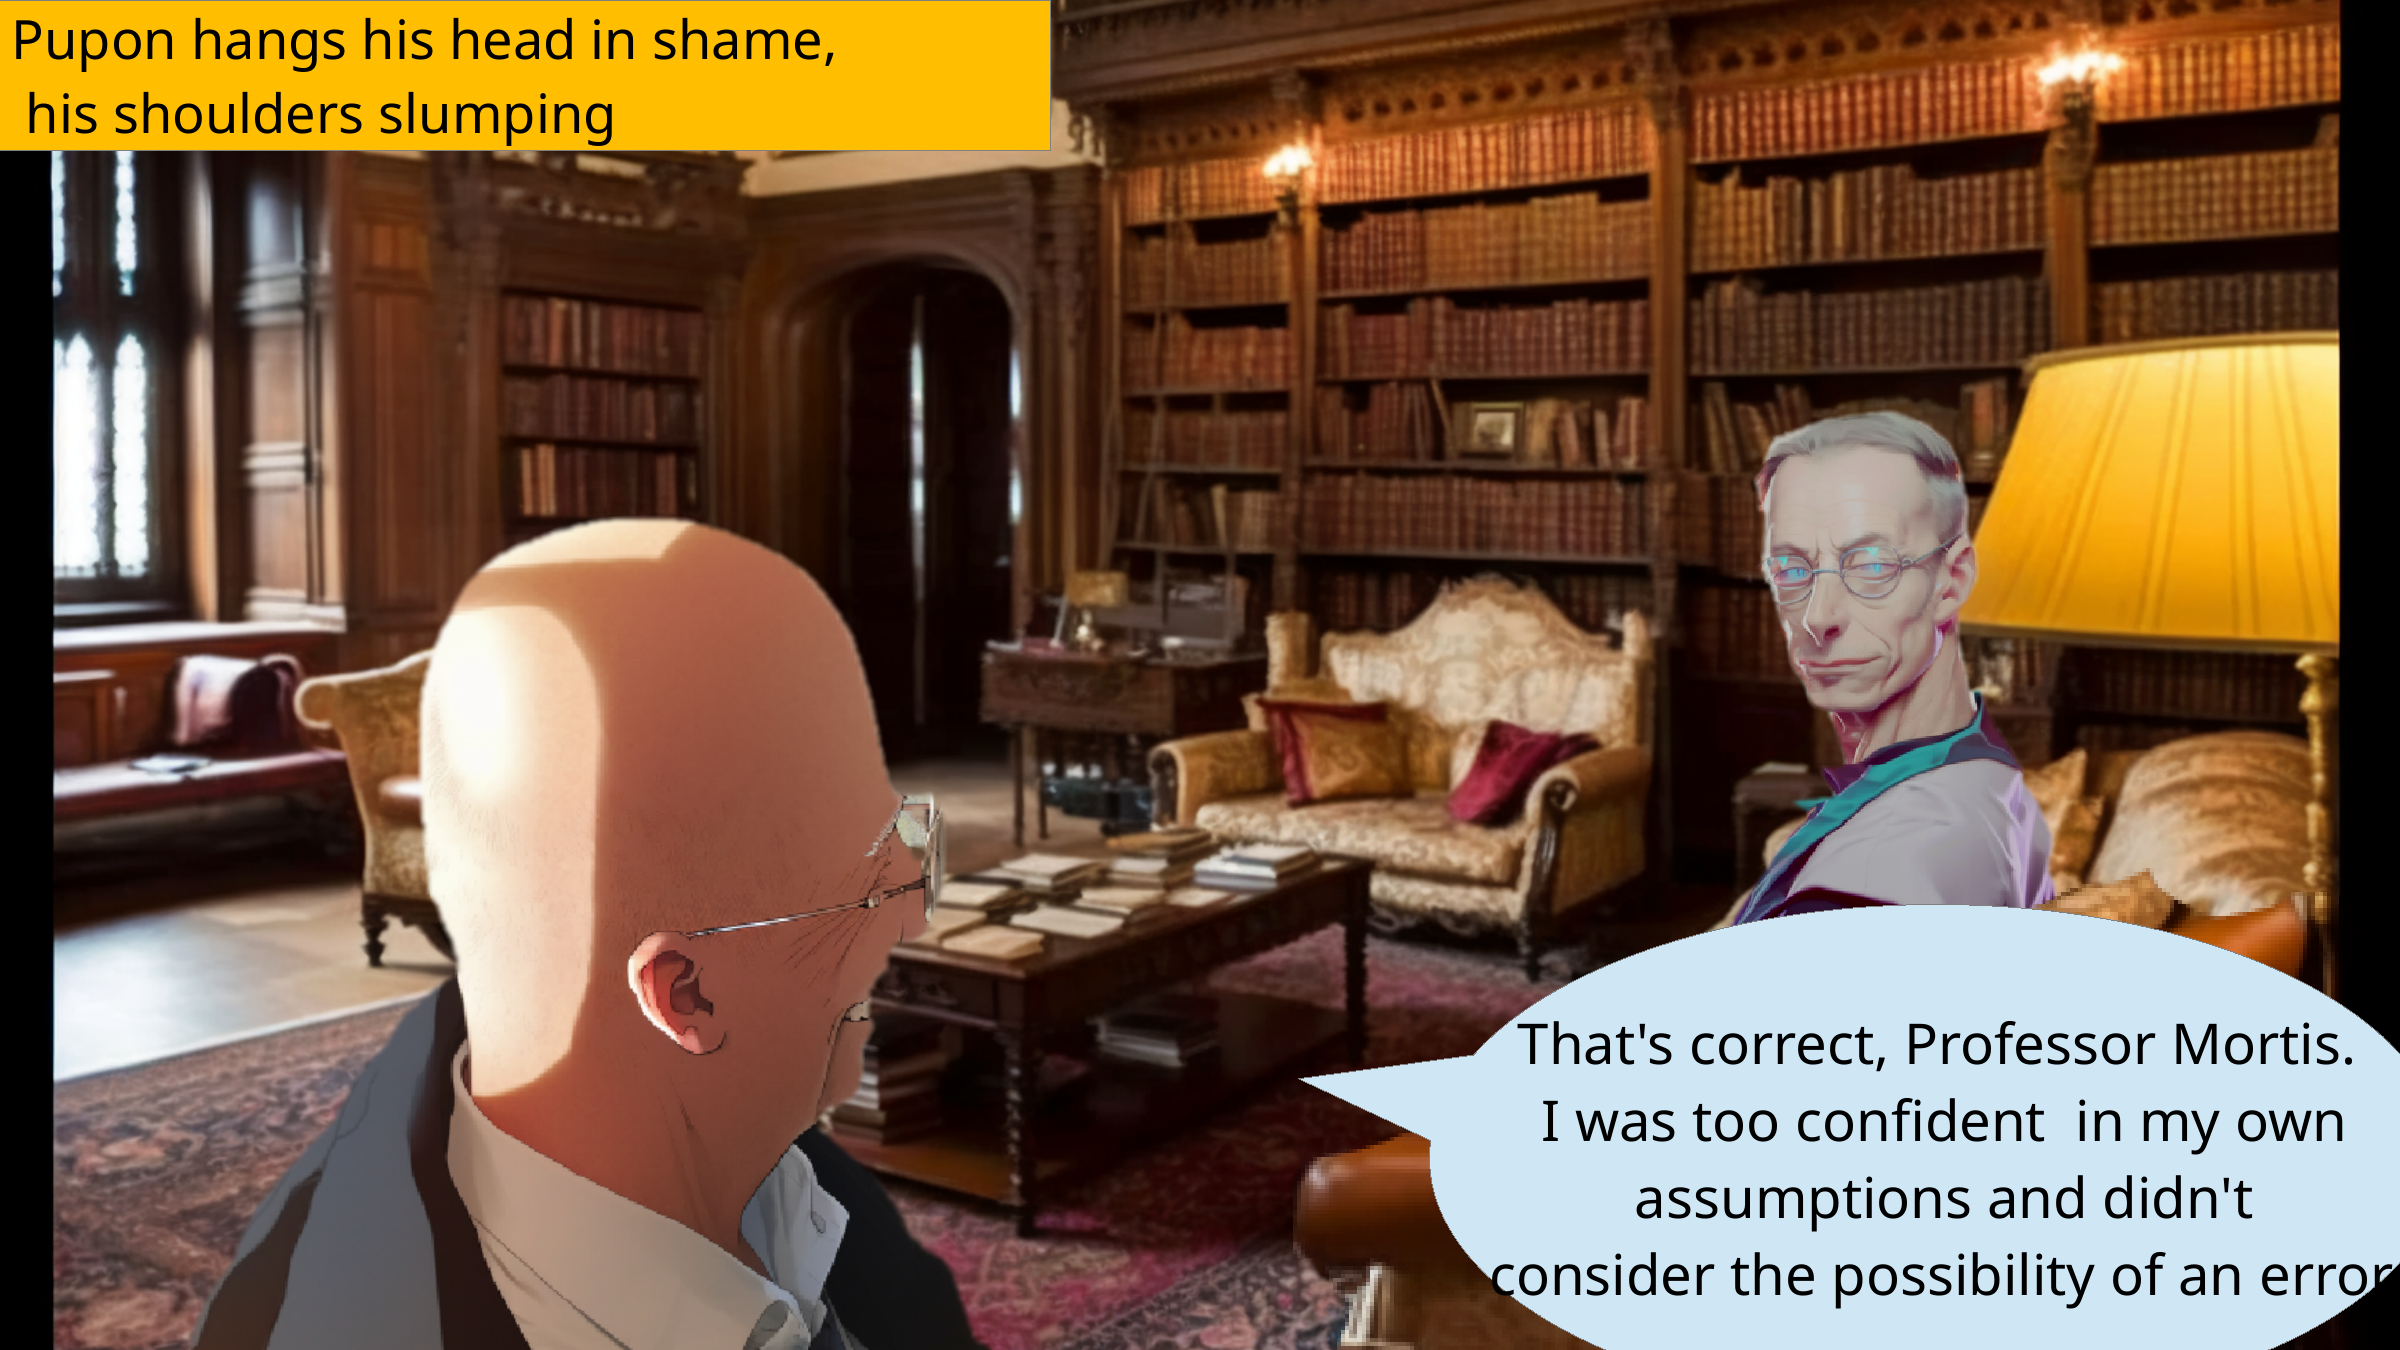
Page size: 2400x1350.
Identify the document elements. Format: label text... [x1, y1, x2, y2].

picture [0, 0, 2400, 1350]
text_box That's correct, Professor Mortis. I was too confident in my own assumptions and didn't consider the possibility of an error. [1298, 904, 2400, 1350]
text_box Pupon hangs his head in shame, his shoulders slumping [0, 0, 1051, 151]
picture [2271, 1264, 2400, 1350]
